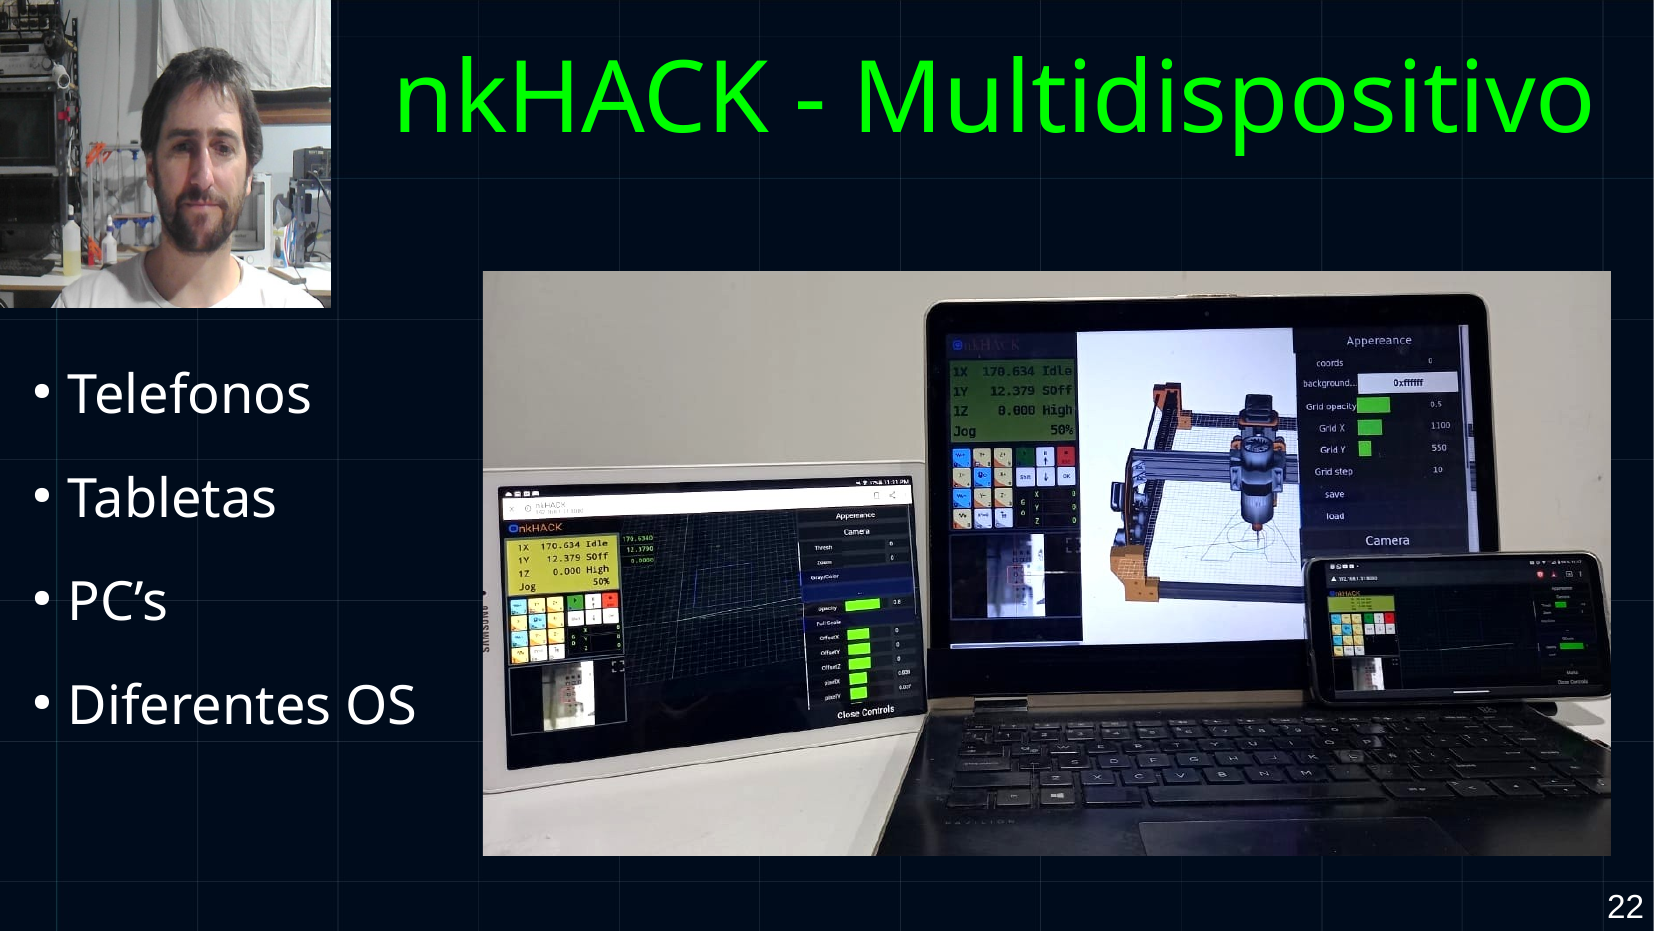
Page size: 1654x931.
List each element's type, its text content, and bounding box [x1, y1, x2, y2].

text_box nkHACK - Multidispositivo [377, 17, 1568, 283]
text_box Telefonos Tabletas PC’s Diferentes OS [17, 348, 482, 856]
text_box <number> [1592, 880, 1654, 931]
picture [0, 0, 1654, 931]
